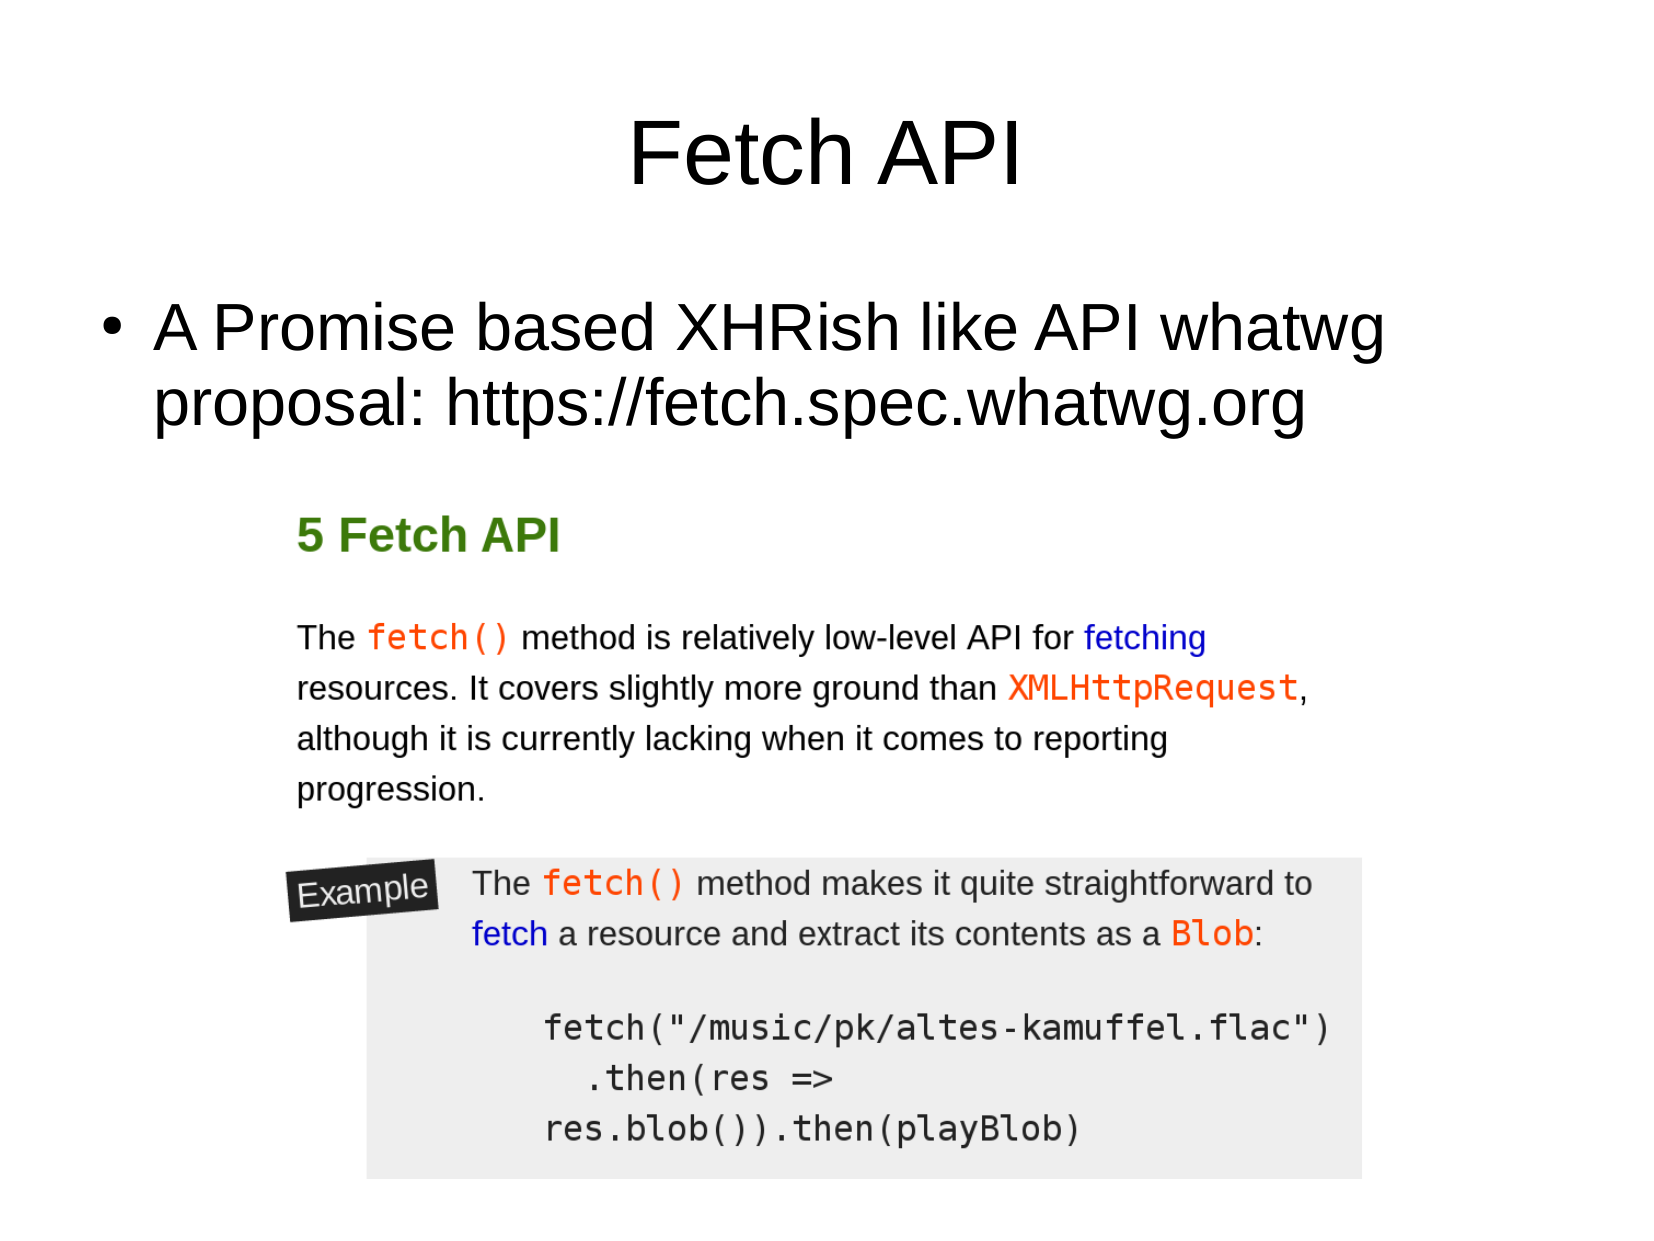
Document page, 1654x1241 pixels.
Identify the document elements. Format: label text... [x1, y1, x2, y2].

picture [255, 464, 1396, 1179]
list A Promise based XHRish like API whatwg proposal: https://fetch.spec.whatwg.org [82, 290, 1571, 1010]
title Fetch API [82, 49, 1571, 257]
